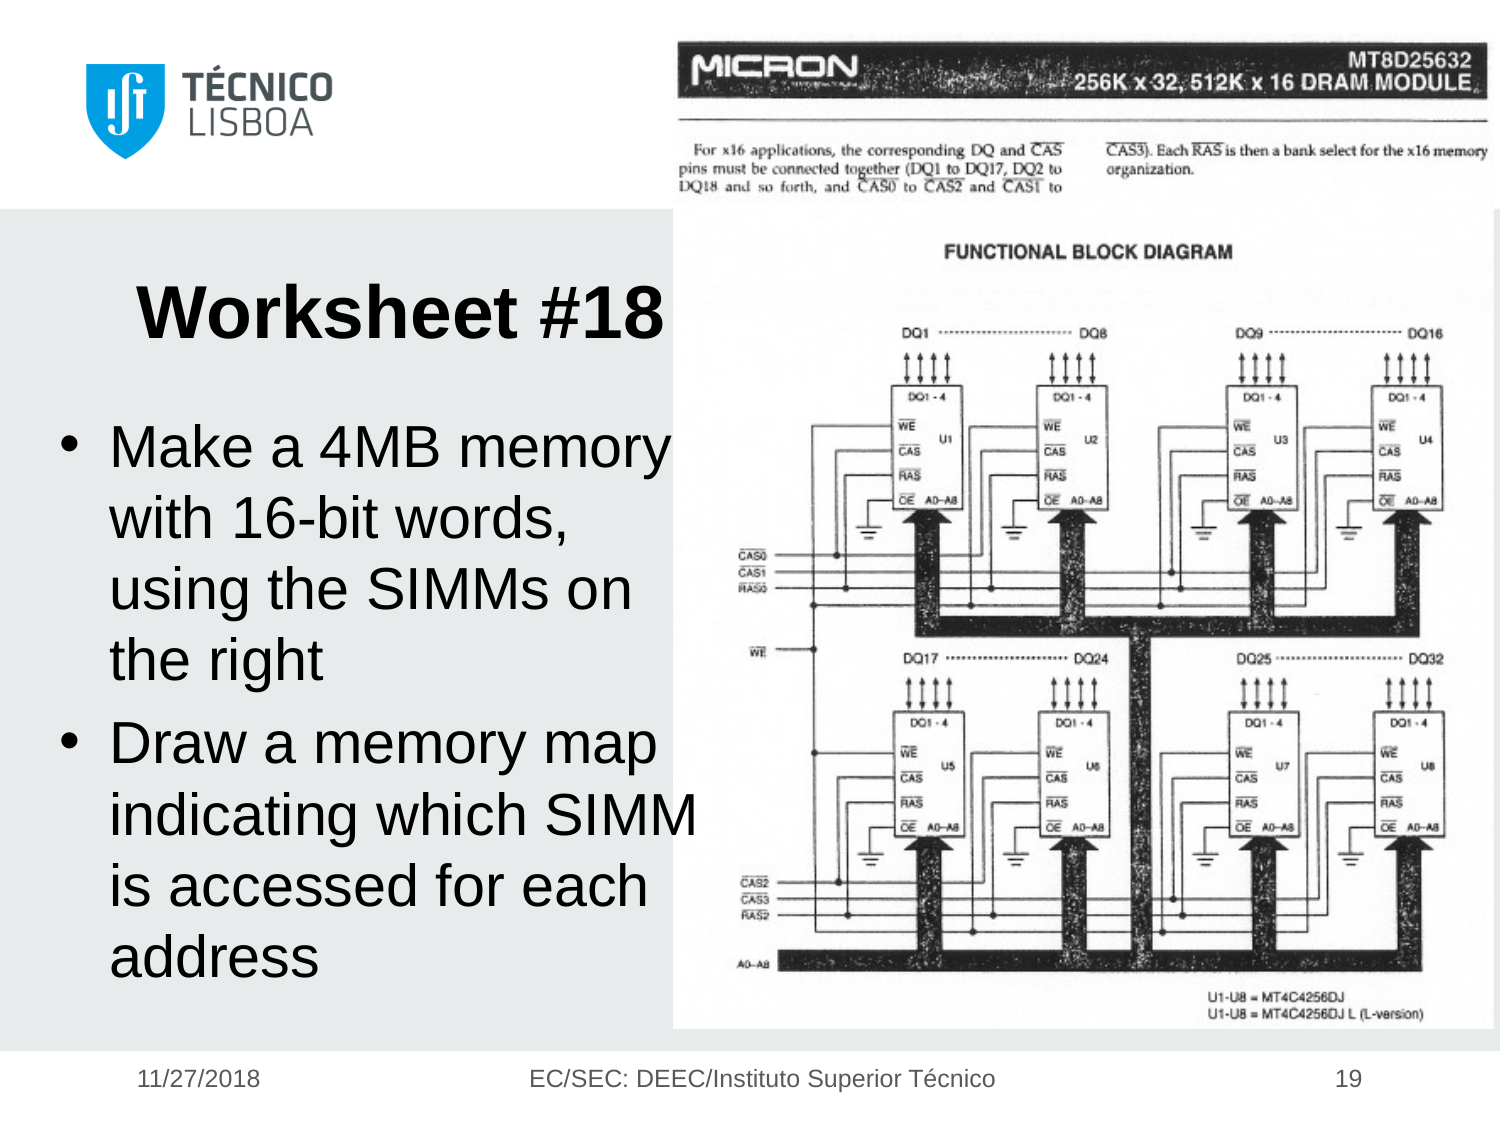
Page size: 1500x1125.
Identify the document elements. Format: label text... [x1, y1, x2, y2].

slide_number 11/27/2018 [121, 1052, 425, 1103]
footer EC/SEC: DEEC/Instituto Superior Técnico [512, 1052, 1021, 1103]
title Worksheet #18 [121, 237, 1378, 381]
slide_number <number> [1077, 1052, 1378, 1103]
picture [0, 0, 1500, 1125]
list Make a 4MB memory with 16-bit words, using the SIMMs on the right Draw a memory map indicating which SIMM is accessed for each address [44, 400, 719, 1005]
